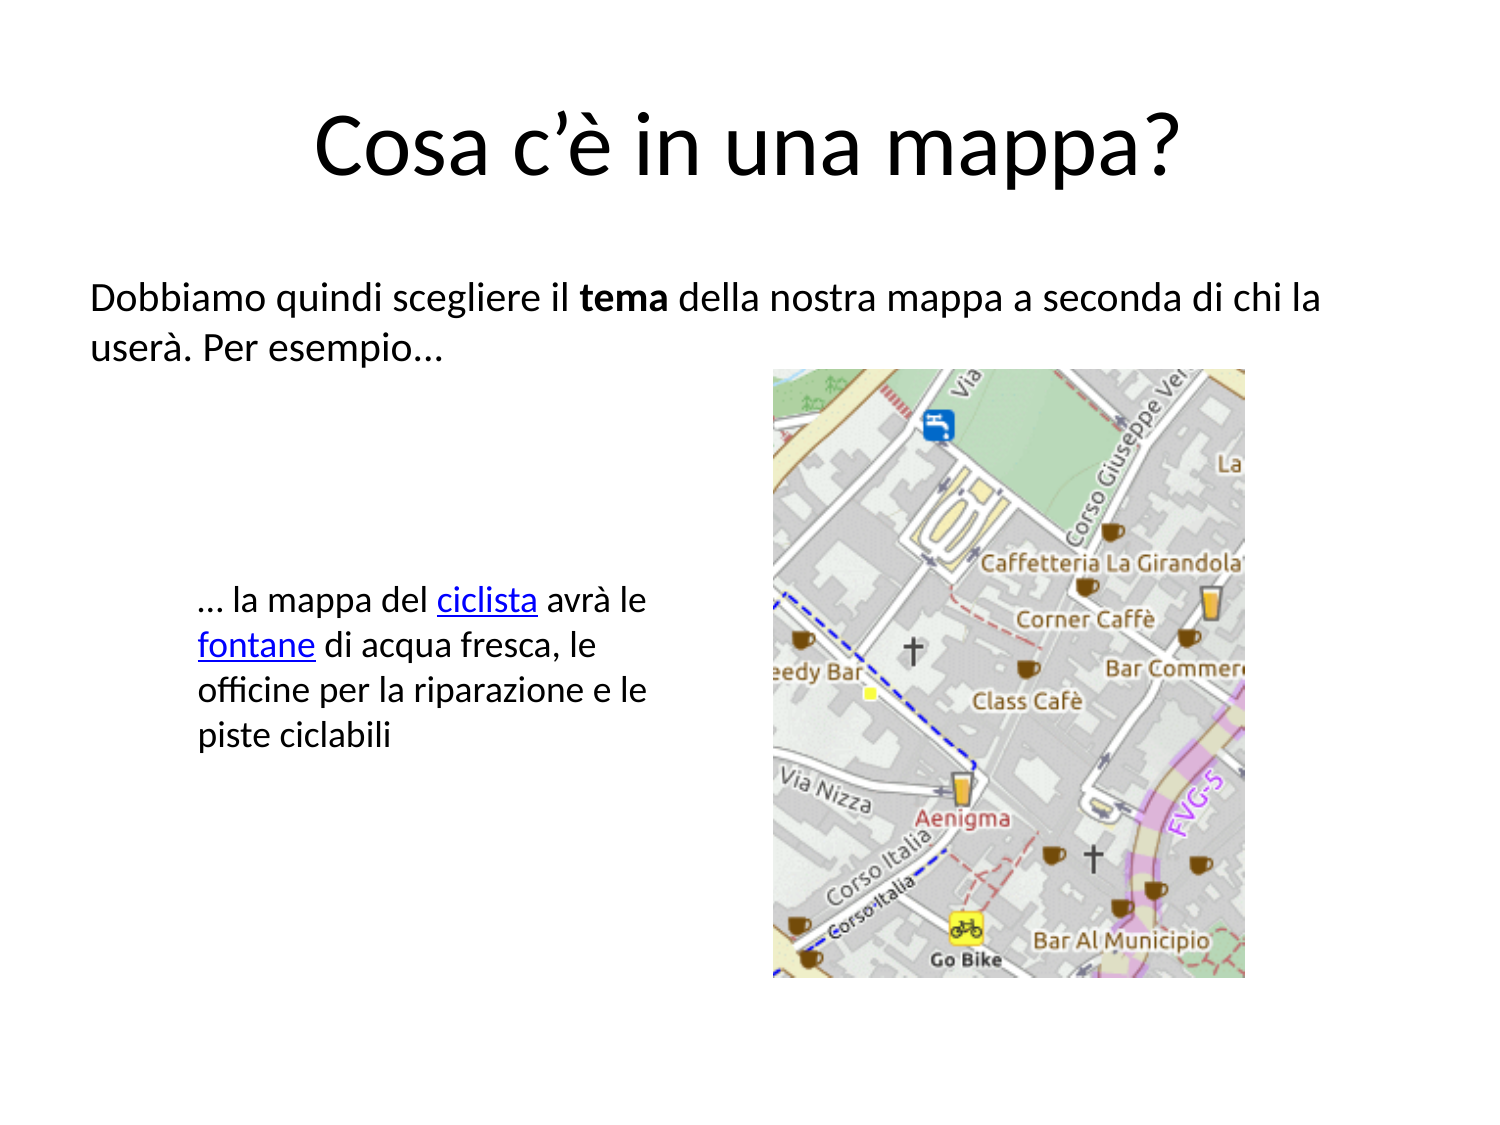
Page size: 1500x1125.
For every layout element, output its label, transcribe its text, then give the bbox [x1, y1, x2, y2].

text_box … la mappa del ciclista avrà le fontane di acqua fresca, le officine per la riparazione e le piste ciclabili [183, 567, 691, 763]
title Cosa c’è in una mappa? [75, 45, 1425, 233]
picture [773, 369, 1245, 978]
list Dobbiamo quindi scegliere il tema della nostra mappa a seconda di chi la userà. Per esempio... [75, 262, 1425, 409]
